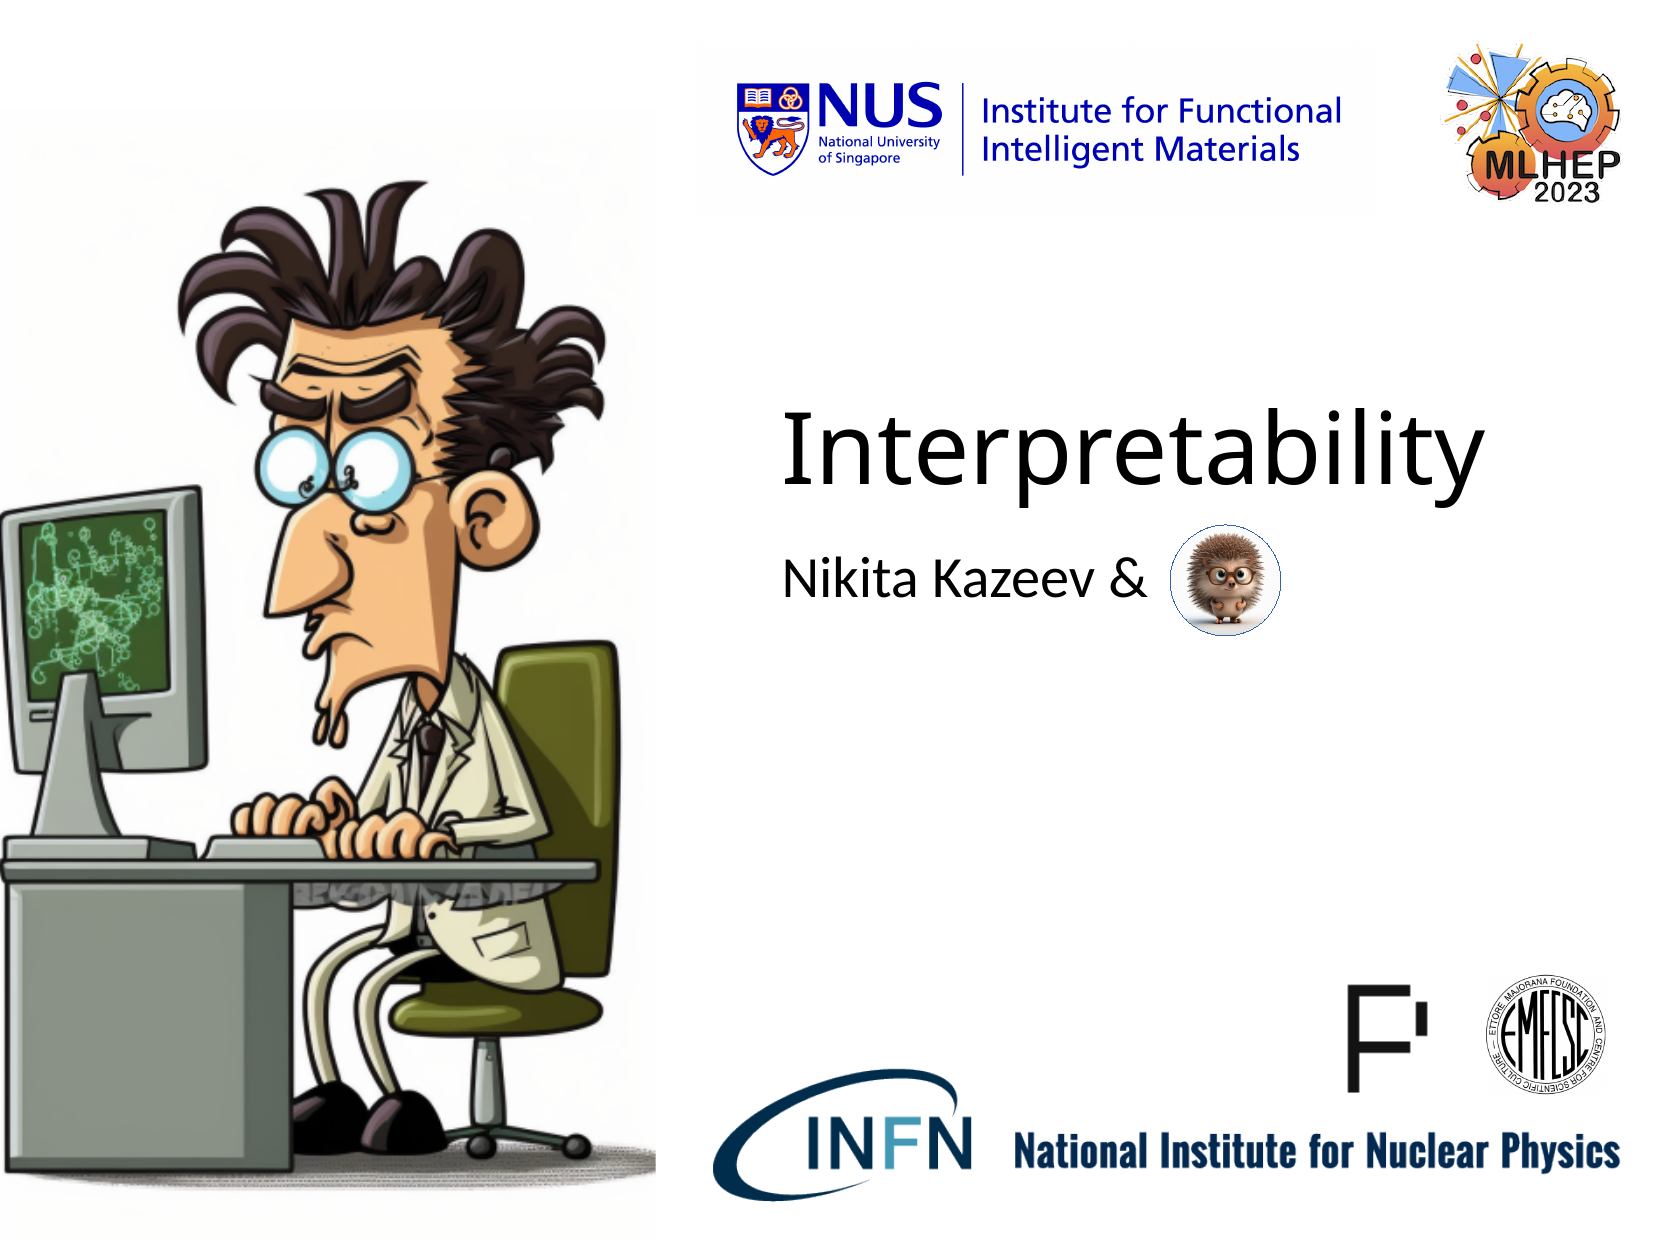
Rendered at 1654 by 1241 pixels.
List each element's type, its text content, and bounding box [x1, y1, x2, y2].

text_box Nikita Kazeev & [749, 540, 1311, 676]
text_box [1170, 524, 1281, 636]
picture [1440, 29, 1621, 211]
picture [696, 42, 1381, 217]
title Interpretability [750, 345, 1577, 525]
picture [0, 109, 656, 1241]
picture [705, 974, 1624, 1207]
